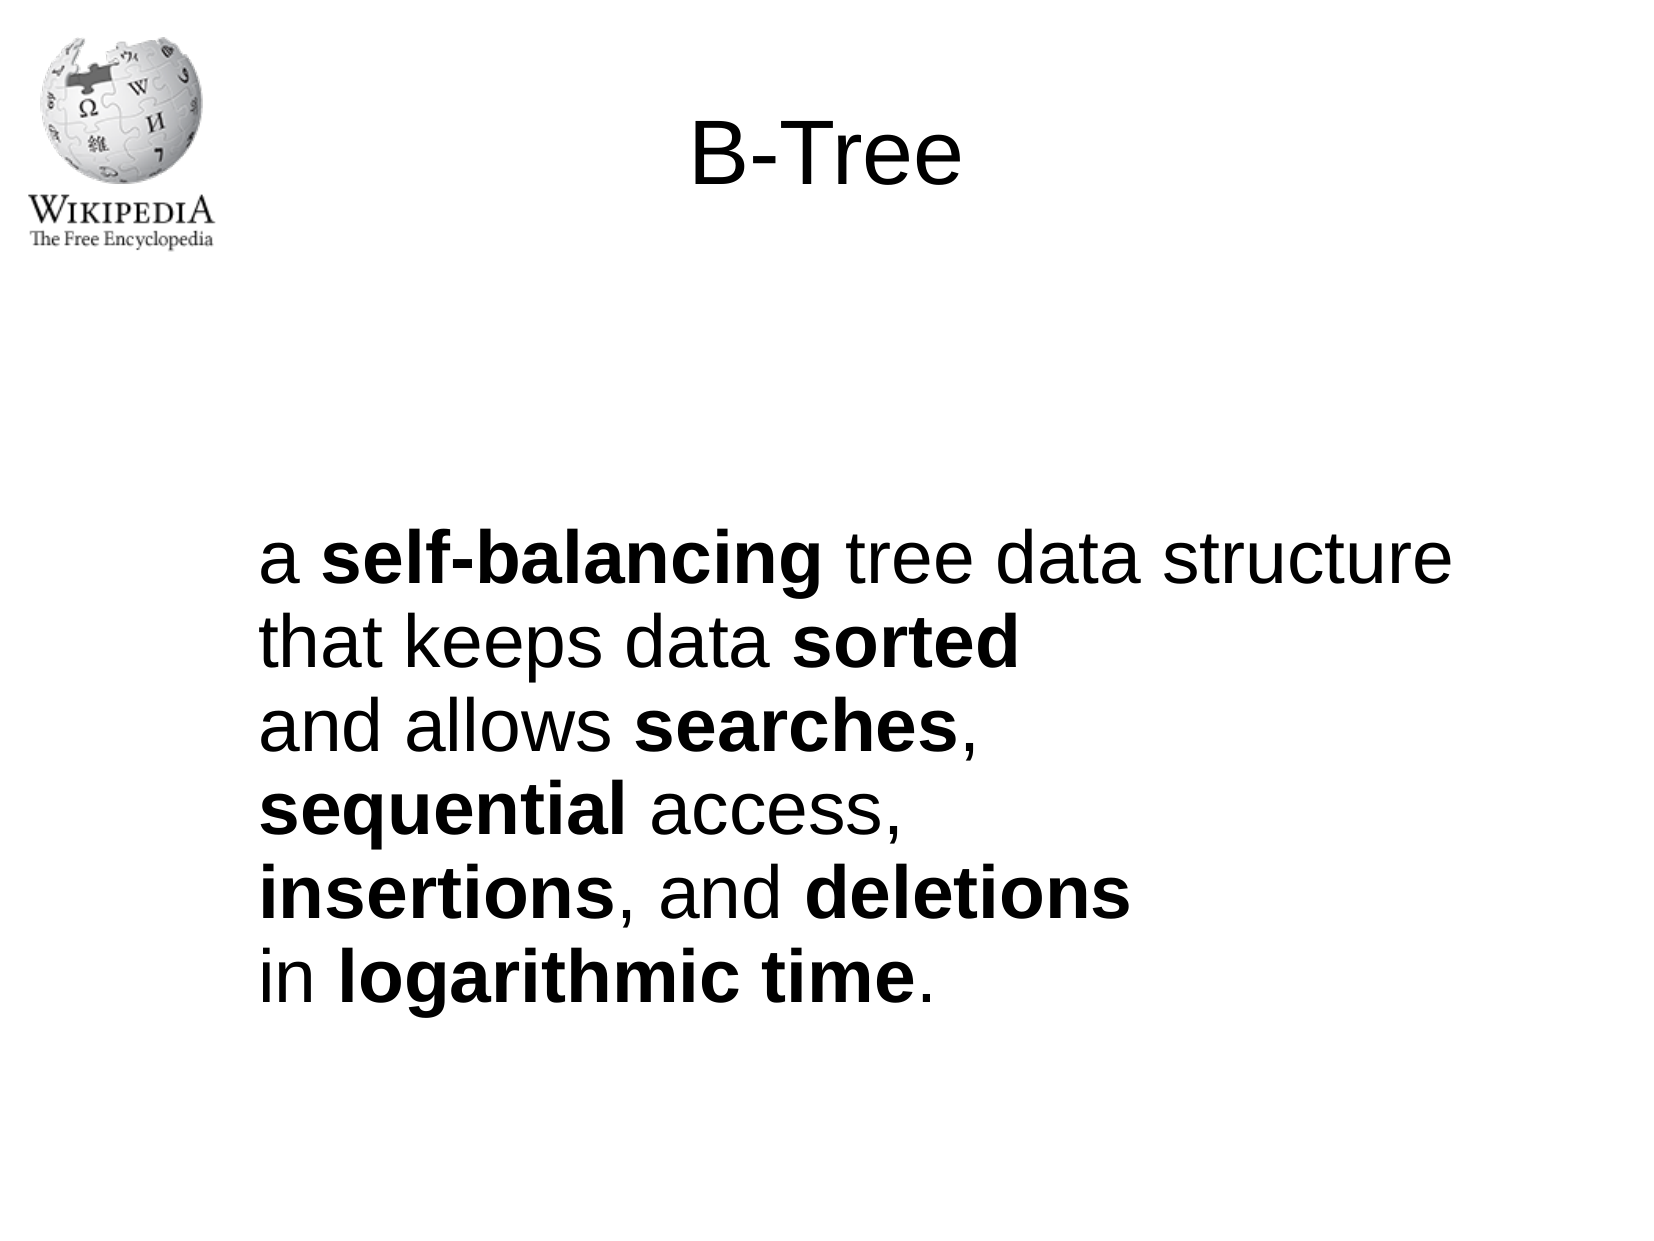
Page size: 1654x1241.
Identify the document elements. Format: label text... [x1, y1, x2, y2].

text_box a self-balancing tree data structure that keeps data sorted and allows searches, sequential access, insertions, and deletions in logarithmic time. [243, 507, 1535, 1027]
picture [16, 14, 228, 258]
title B-Tree [228, 49, 1571, 257]
